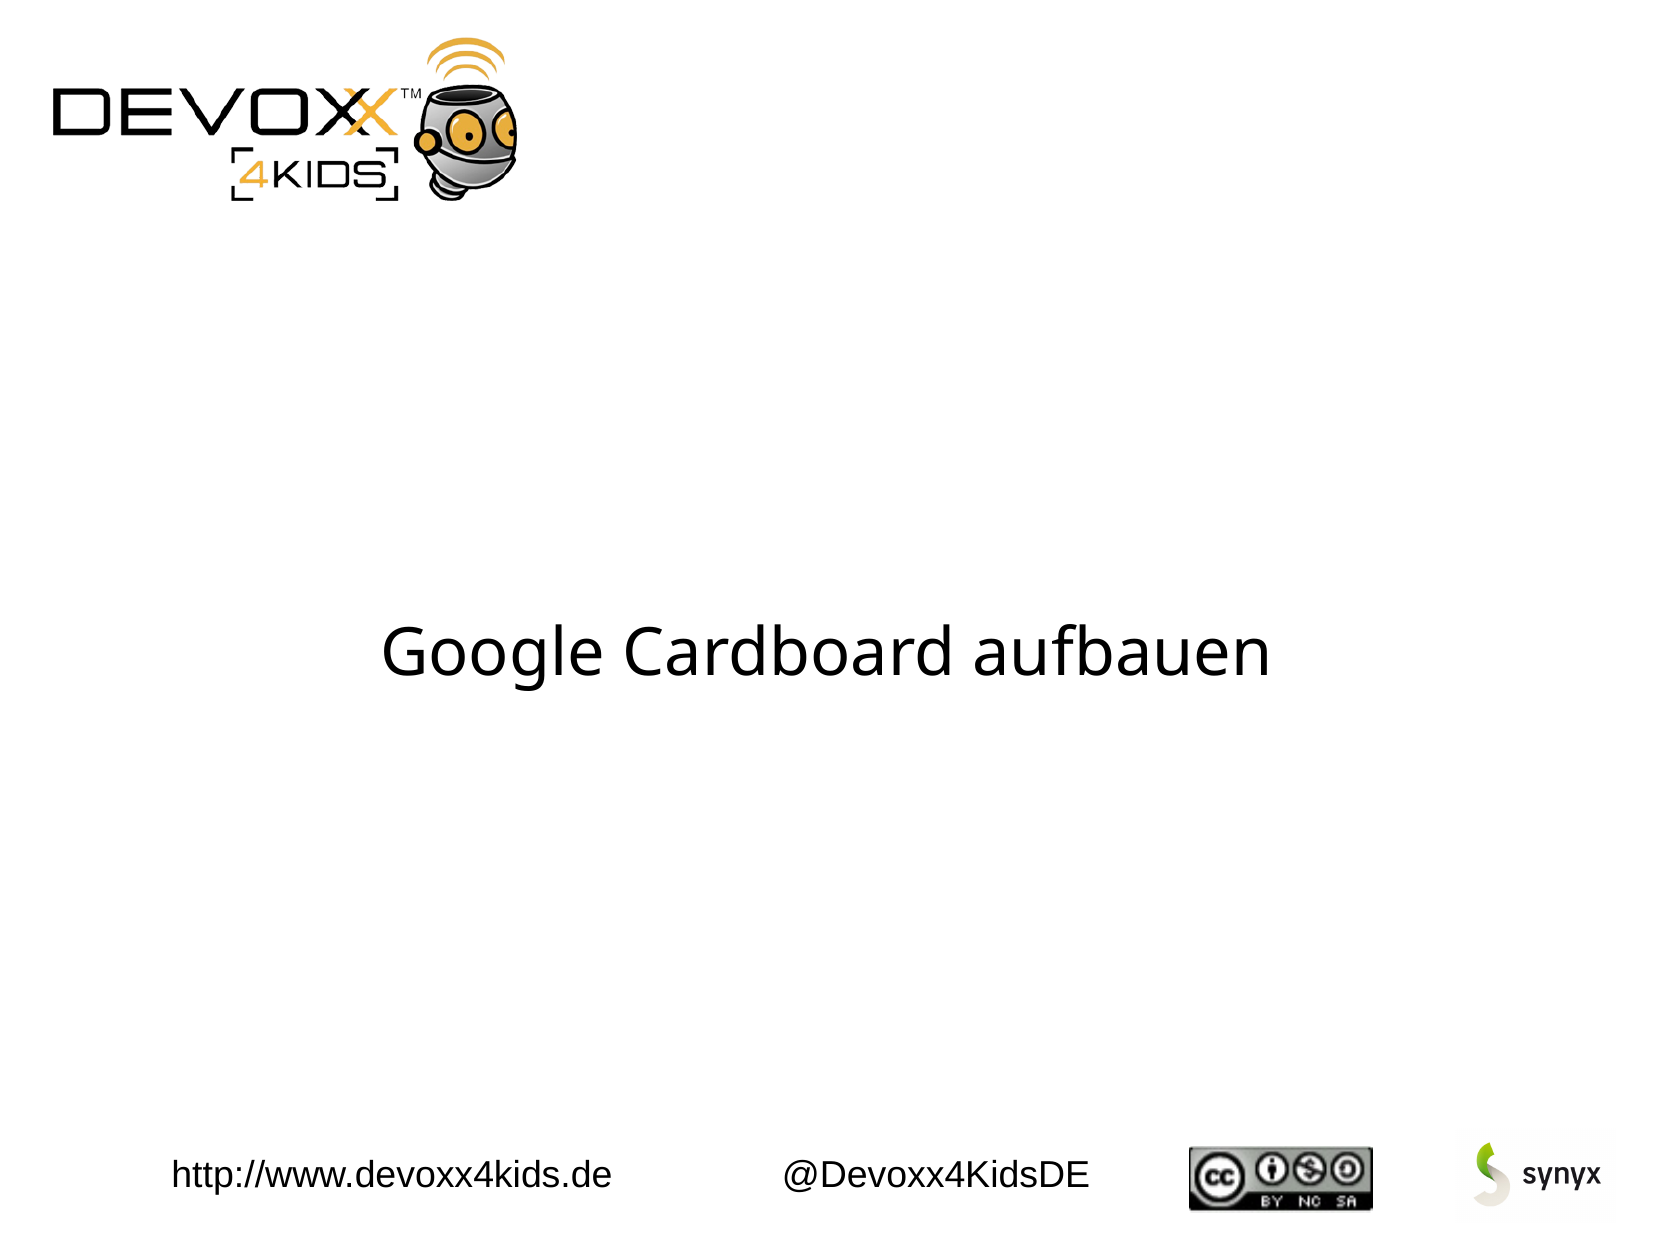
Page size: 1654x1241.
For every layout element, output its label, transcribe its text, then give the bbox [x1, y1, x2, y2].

picture [1189, 1146, 1373, 1213]
subtitle Google Cardboard aufbauen [82, 290, 1571, 1010]
picture [1455, 1128, 1616, 1223]
picture [53, 37, 517, 201]
